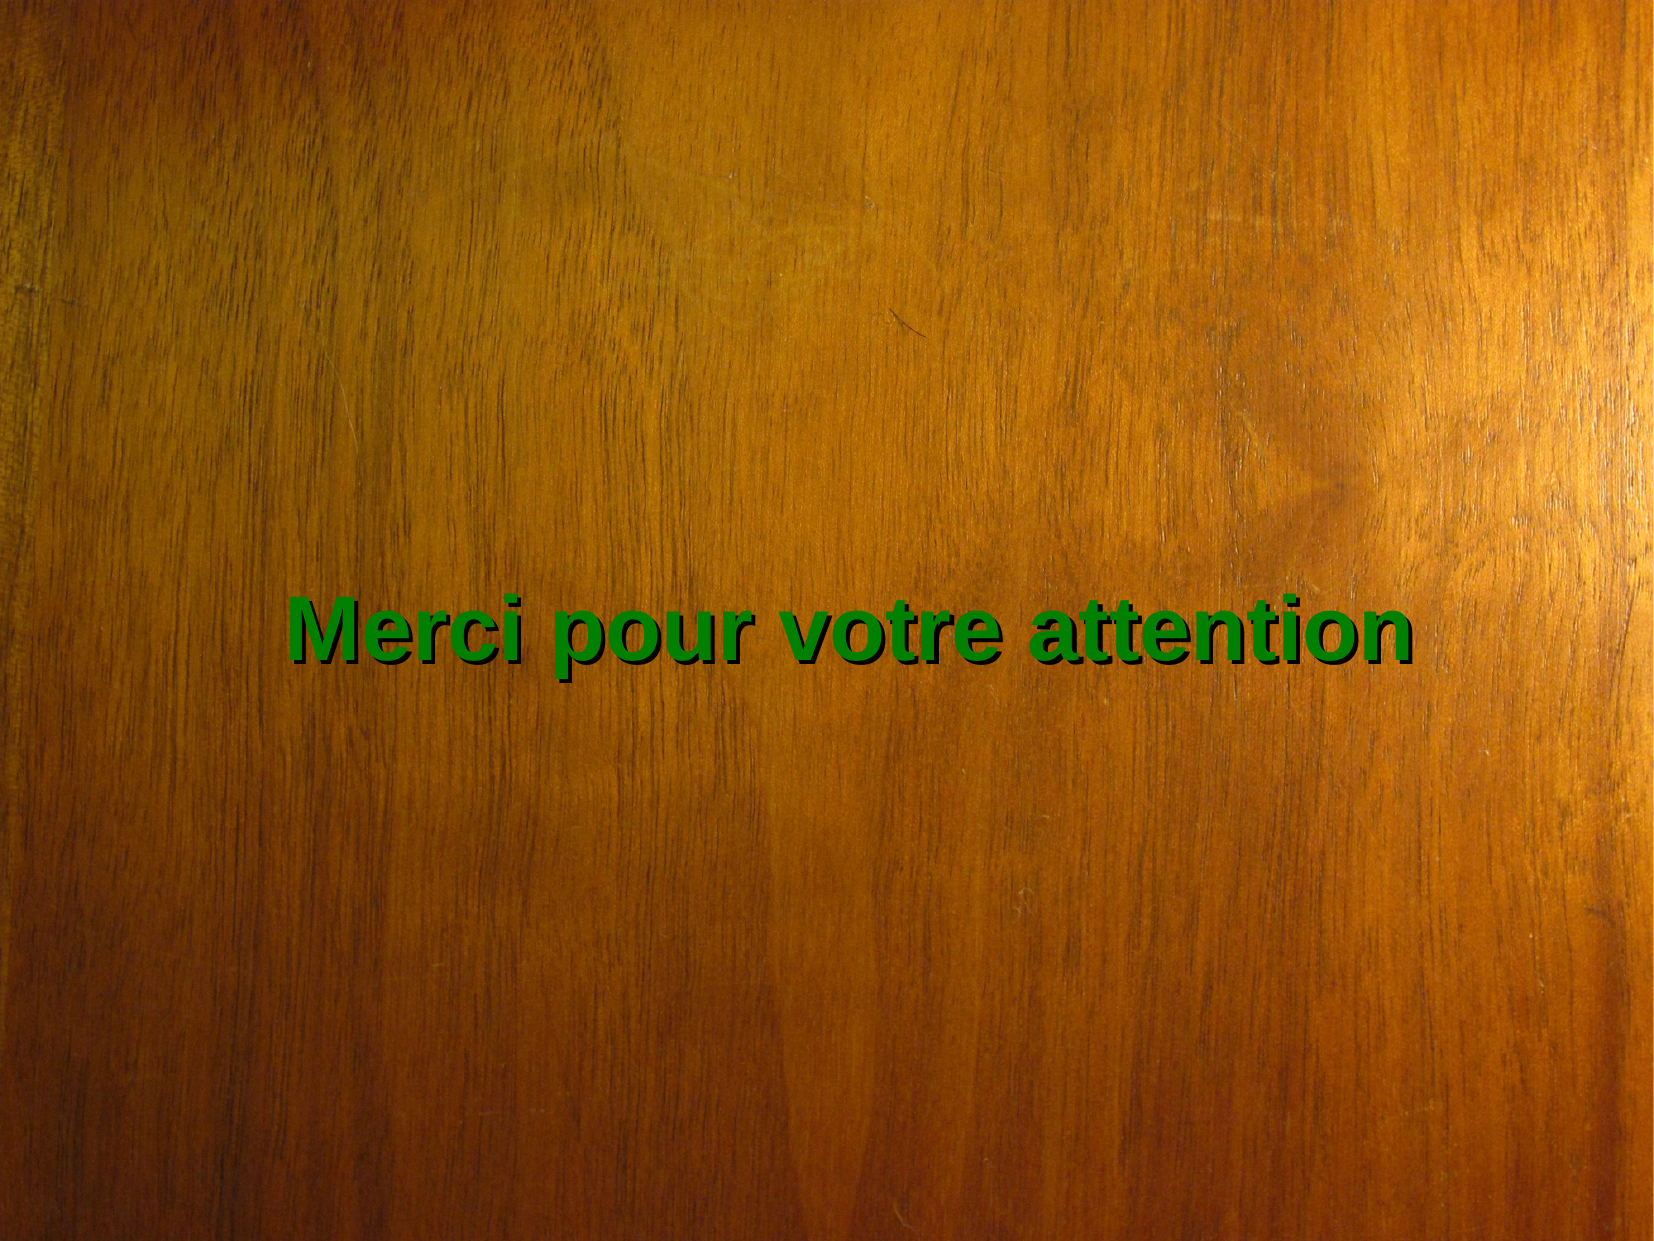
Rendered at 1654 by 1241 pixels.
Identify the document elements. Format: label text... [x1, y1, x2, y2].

title Merci pour votre attention [106, 525, 1595, 733]
picture [0, 0, 1654, 1241]
